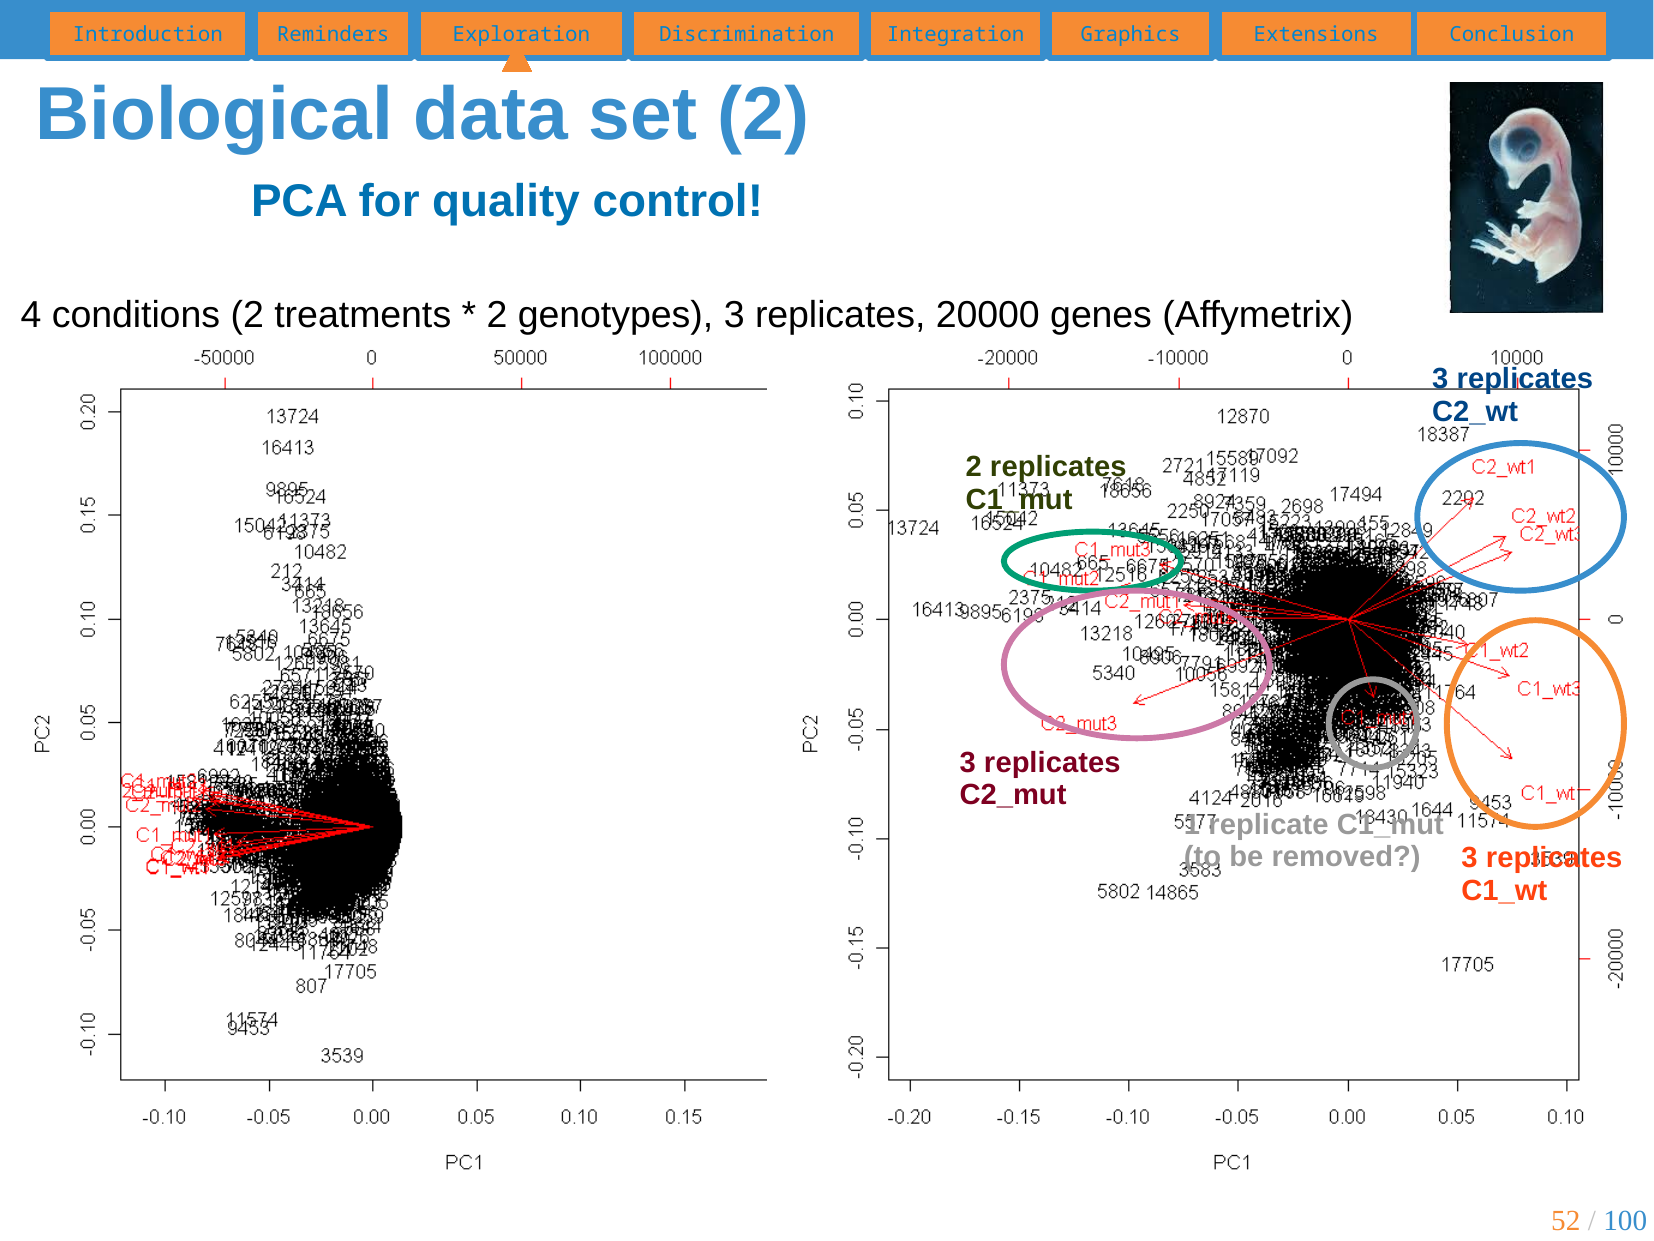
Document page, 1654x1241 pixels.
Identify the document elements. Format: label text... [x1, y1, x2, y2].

text_box 1 replicate C1_mut (to be removed?) [1169, 800, 1477, 947]
text_box 3 replicates C1_wt [1477, 833, 1648, 915]
text_box 2 replicates C1_mut [950, 443, 1152, 524]
text_box [502, 41, 532, 72]
text_box 3 replicates C2_wt [1417, 354, 1618, 435]
picture [0, 82, 1654, 1197]
text_box 4 conditions (2 treatments * 2 genotypes), 3 replicates, 20000 genes (Affymetrix) [5, 285, 1453, 343]
text_box PCA for quality control! [236, 167, 863, 249]
text_box 3 replicates C2_mut [944, 738, 1146, 819]
title Biological data set (2) [35, 61, 1571, 166]
